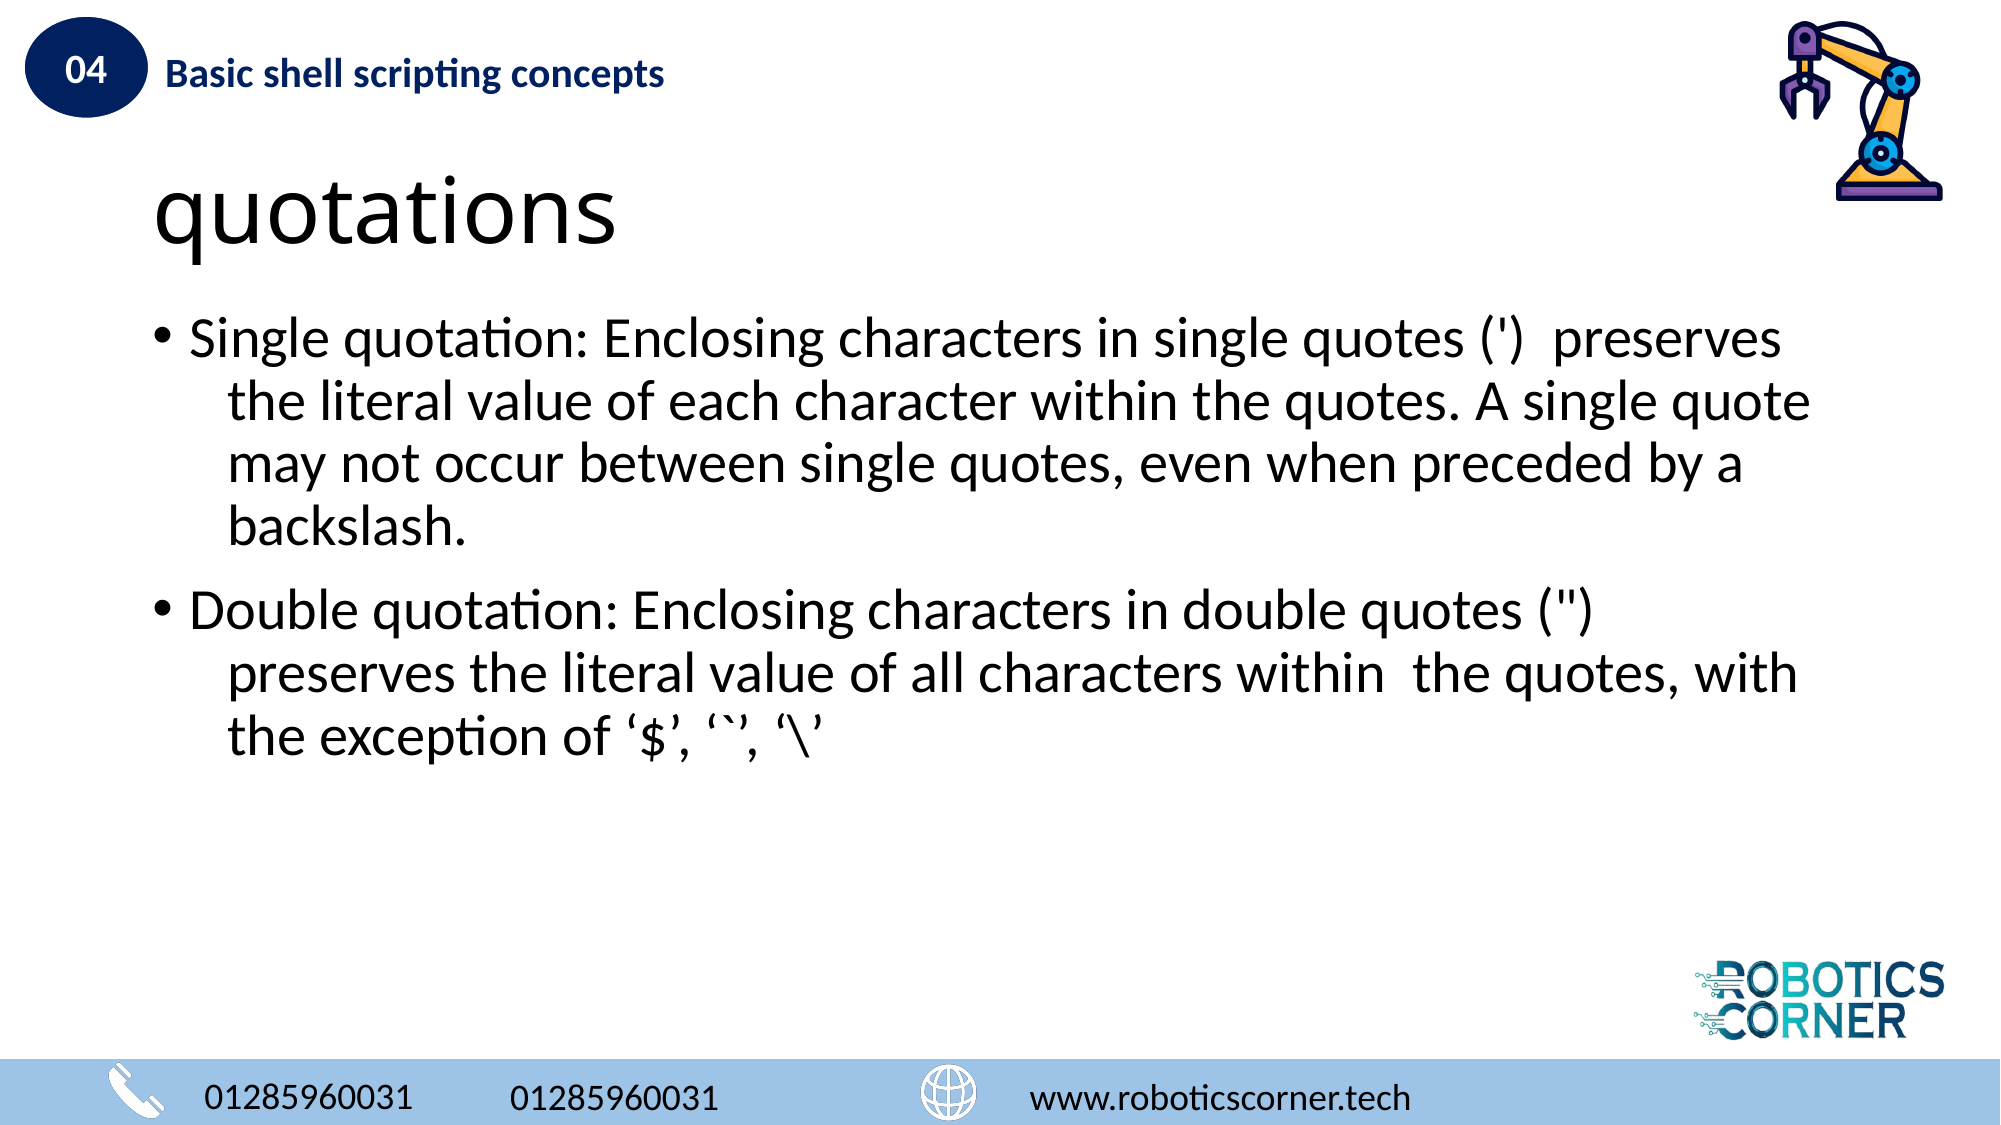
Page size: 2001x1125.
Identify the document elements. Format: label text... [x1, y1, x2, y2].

list Single quotation: Enclosing characters in single quotes (') preserves the literal value of each character within the quotes. A single quote may not occur between single quotes, even when preceded by a backslash. Double quotation: Enclosing characters in double quotes (") preserves the literal value of all characters within the quotes, with the exception of ‘$’, ‘`’, ‘\’ [137, 299, 1863, 1014]
text_box 01285960031 [189, 1064, 495, 1125]
text_box [981, 1059, 1680, 1125]
text_box 01285960031 [495, 1064, 827, 1125]
text_box [0, 1059, 915, 1125]
picture [1771, 21, 1951, 201]
text_box 04 [22, 14, 150, 121]
picture [103, 1057, 170, 1124]
title quotations [137, 104, 1863, 299]
picture [915, 1059, 981, 1125]
text_box www.roboticscorner.tech [1014, 1065, 1546, 1125]
text_box Basic shell scripting concepts [150, 38, 705, 154]
text_box [1953, 1059, 2000, 1125]
picture [1680, 859, 1953, 1125]
